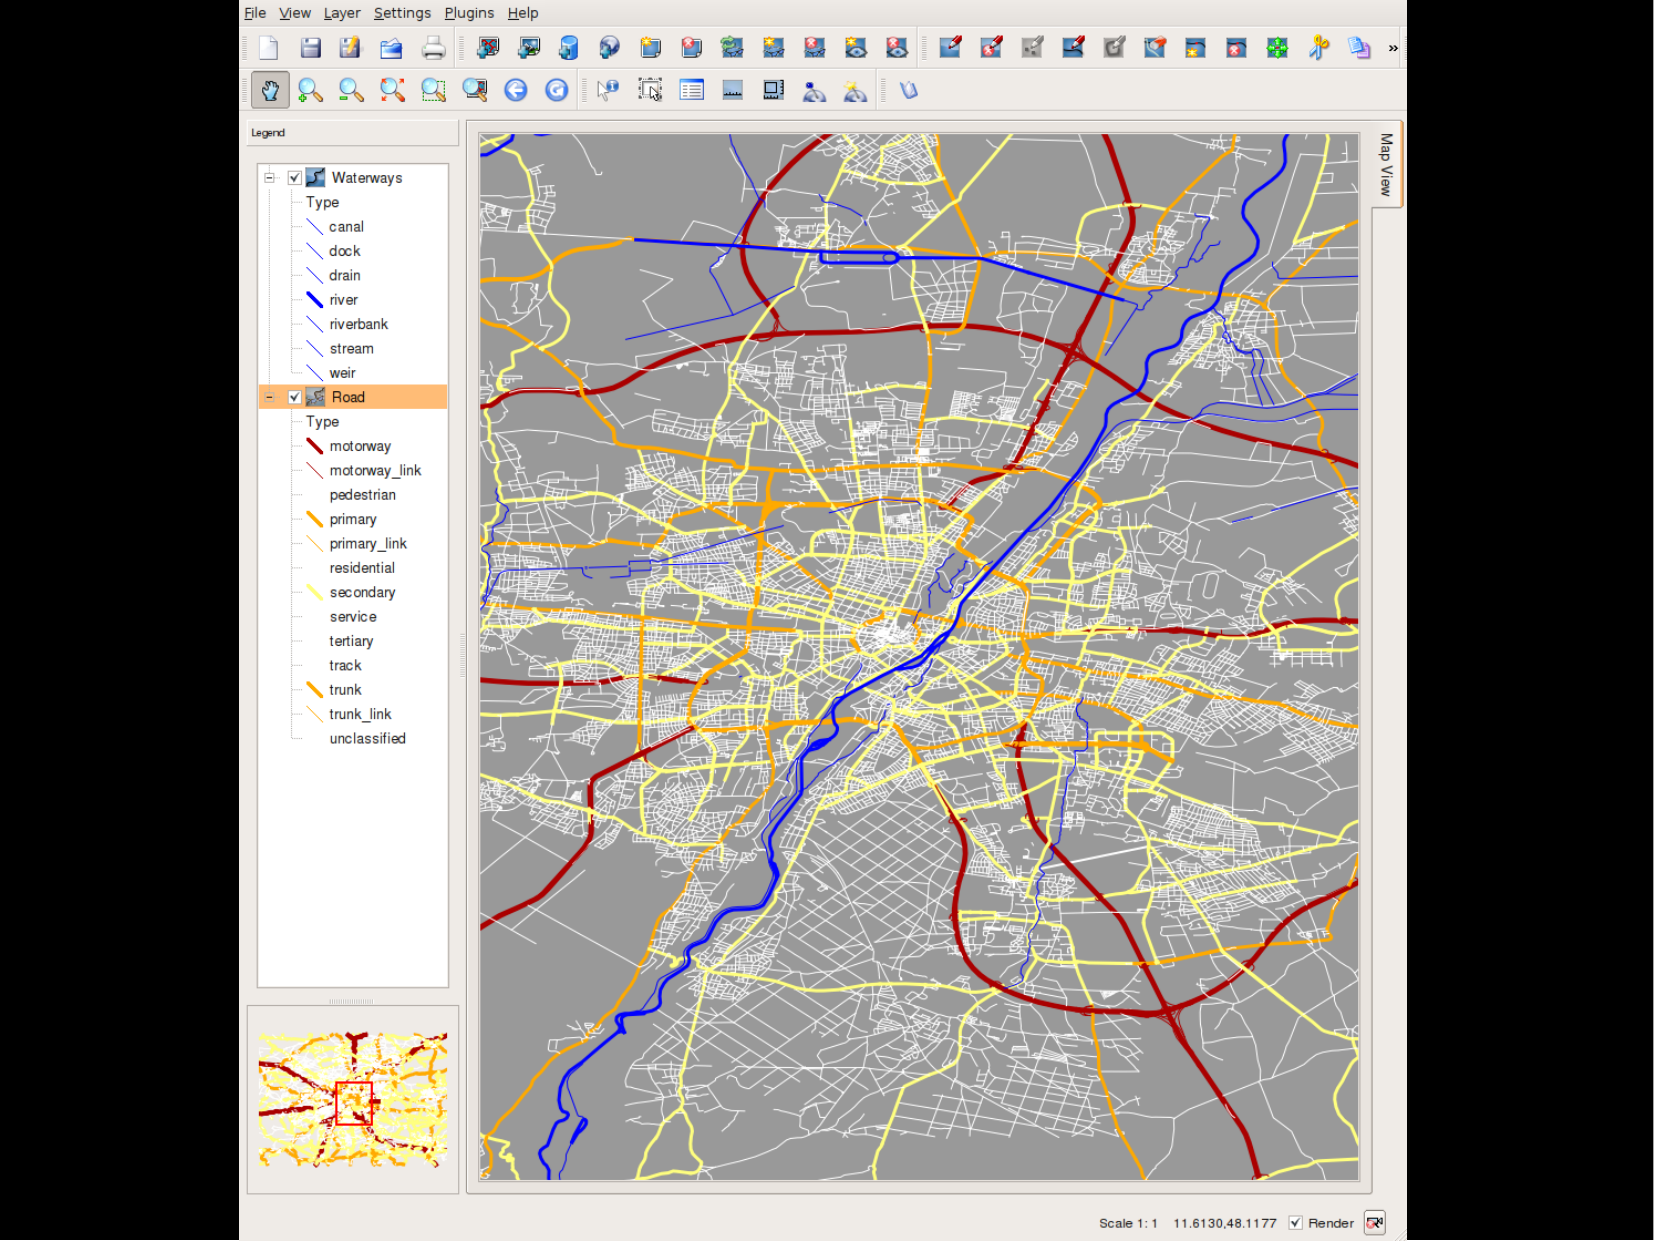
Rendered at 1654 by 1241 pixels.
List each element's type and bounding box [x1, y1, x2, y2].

picture [239, 0, 1407, 1241]
